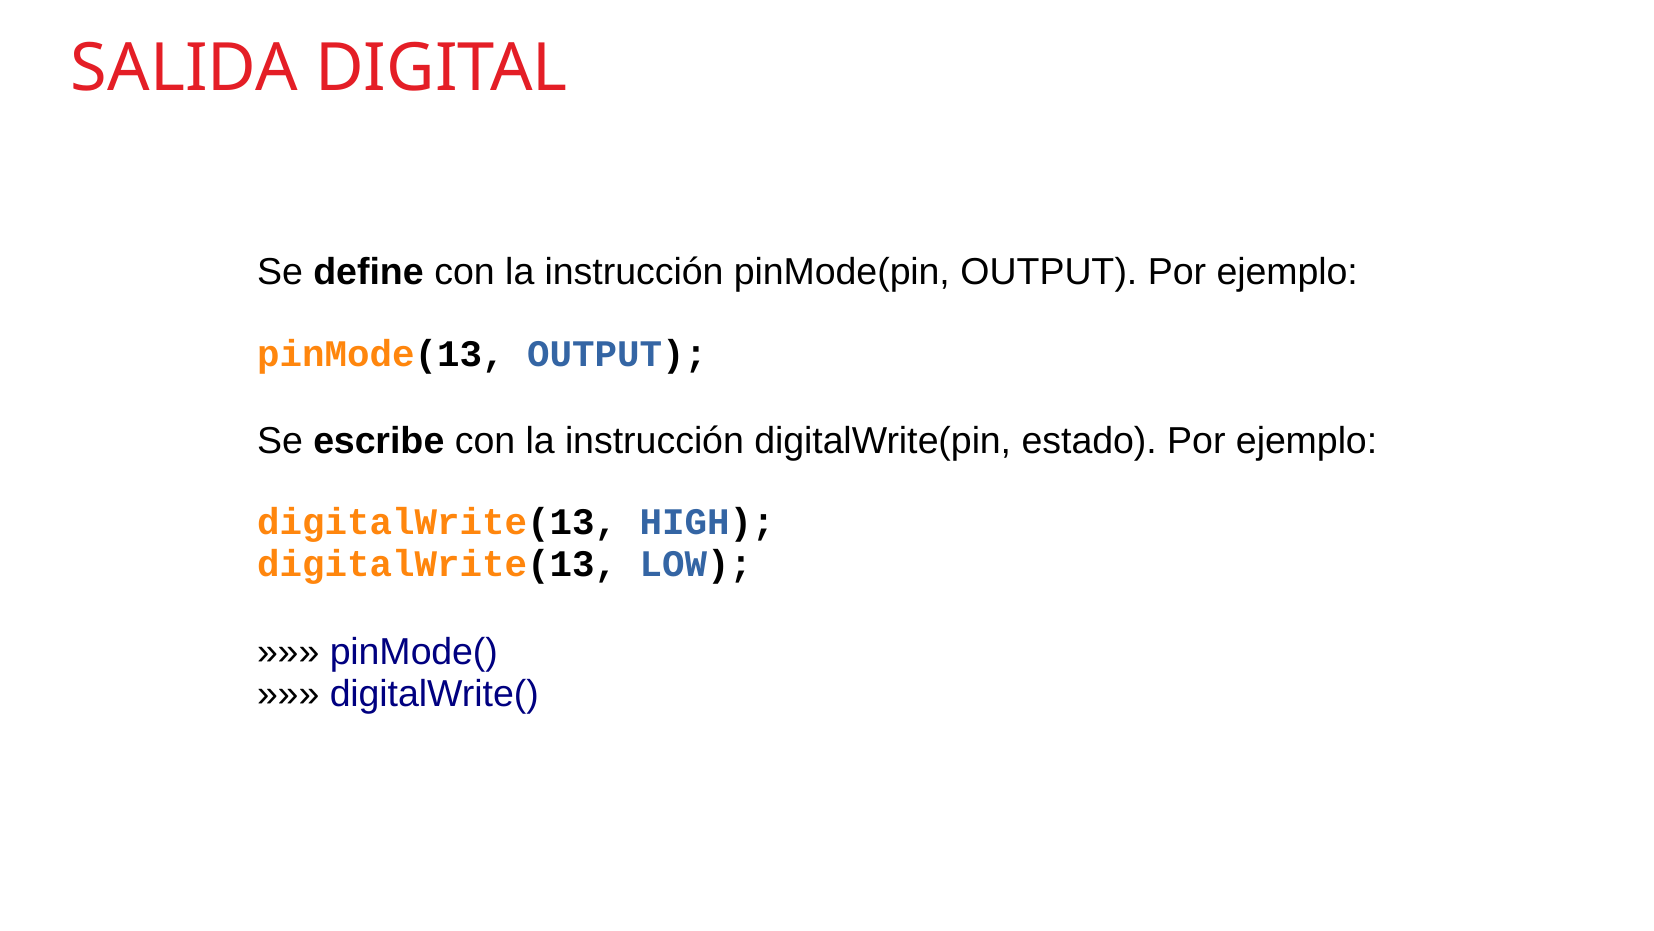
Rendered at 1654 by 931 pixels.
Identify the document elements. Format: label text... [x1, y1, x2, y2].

text_box Se define con la instrucción pinMode(pin, OUTPUT). Por ejemplo: pinMode(13, OUTPUT); Se escribe con la instrucción digitalWrite(pin, estado). Por ejemplo: digitalWrite(13, HIGH); digitalWrite(13, LOW); »»» pinMode() »»» digitalWrite() [242, 243, 1412, 723]
title SALIDA DIGITAL [70, 11, 1347, 118]
